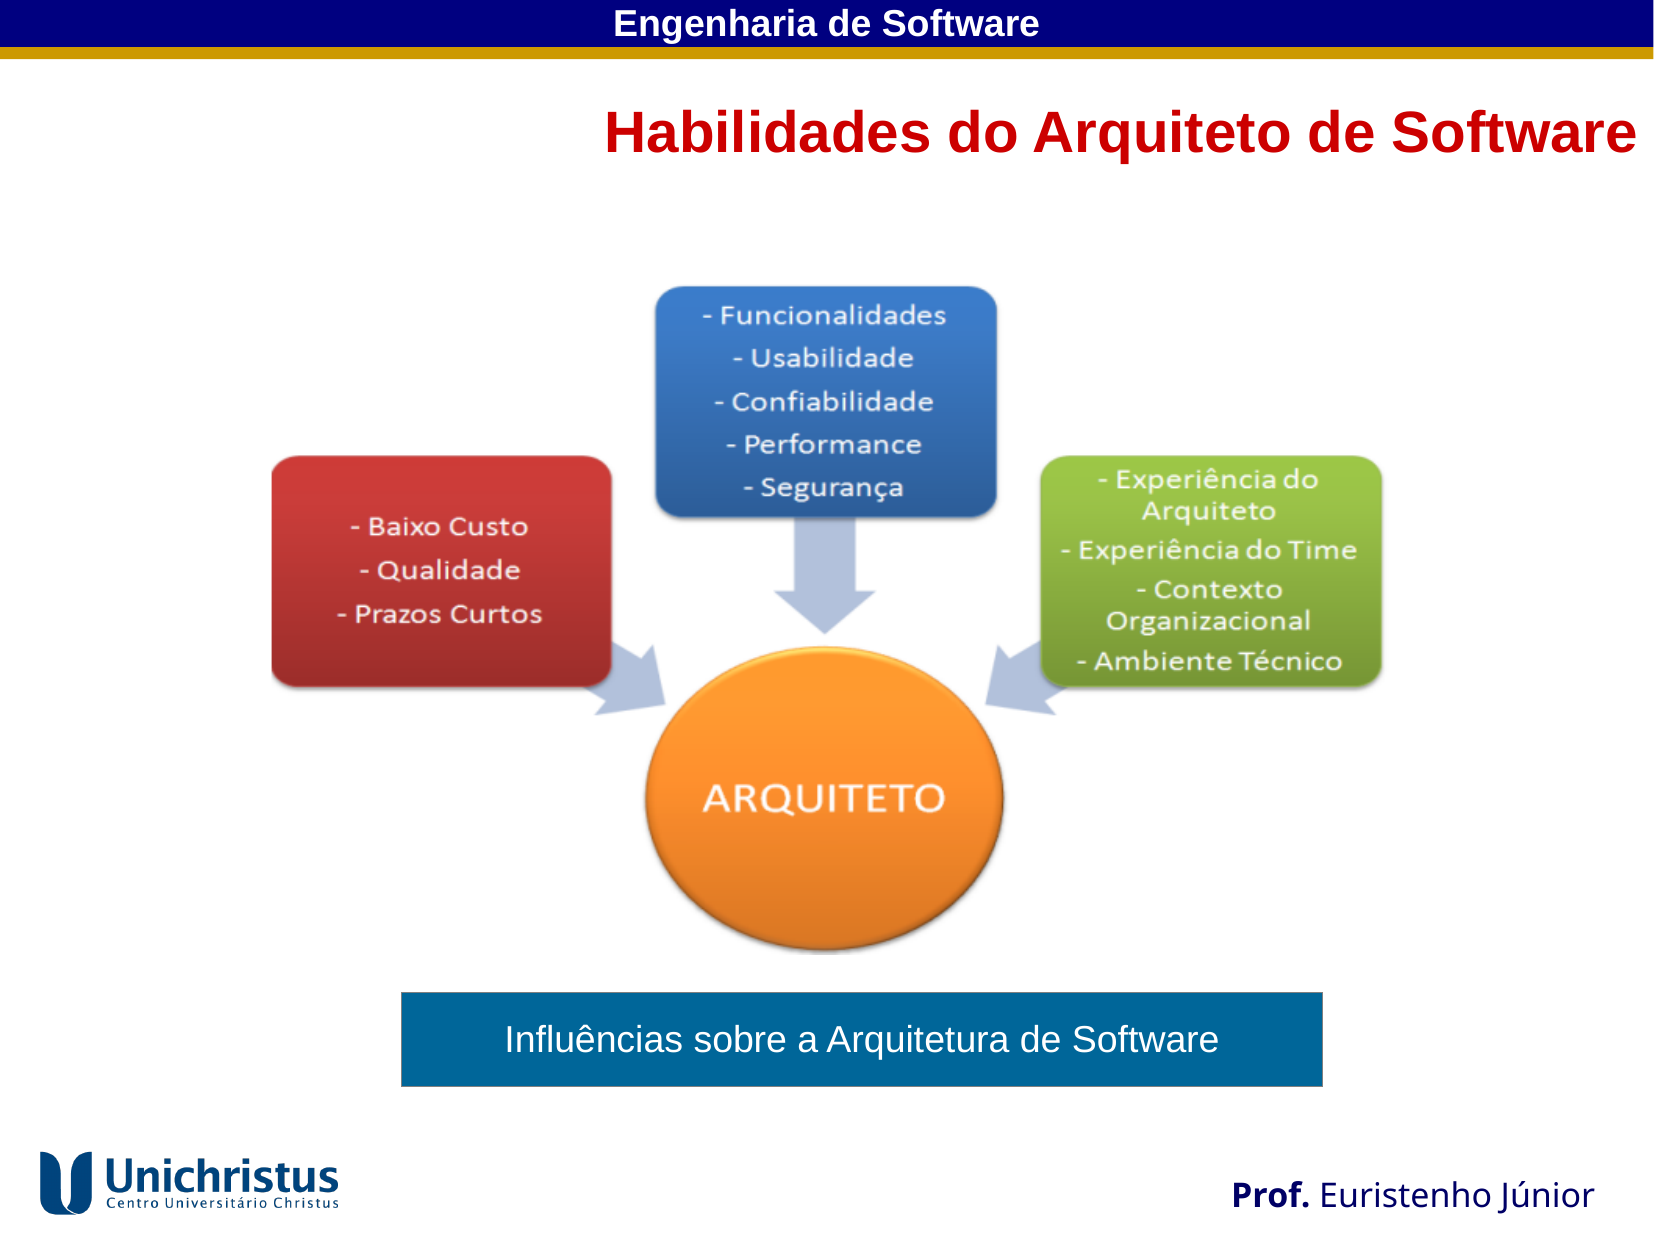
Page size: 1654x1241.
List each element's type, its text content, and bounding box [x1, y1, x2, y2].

text_box Habilidades do Arquiteto de Software [589, 92, 1654, 173]
text_box [0, 47, 1654, 60]
text_box Engenharia de Software [0, 0, 1654, 47]
picture [236, 271, 1460, 955]
text_box Prof. Euristenho Júnior [1216, 1163, 1654, 1224]
picture [35, 1148, 343, 1217]
text_box Influências sobre a Arquitetura de Software [401, 992, 1323, 1087]
